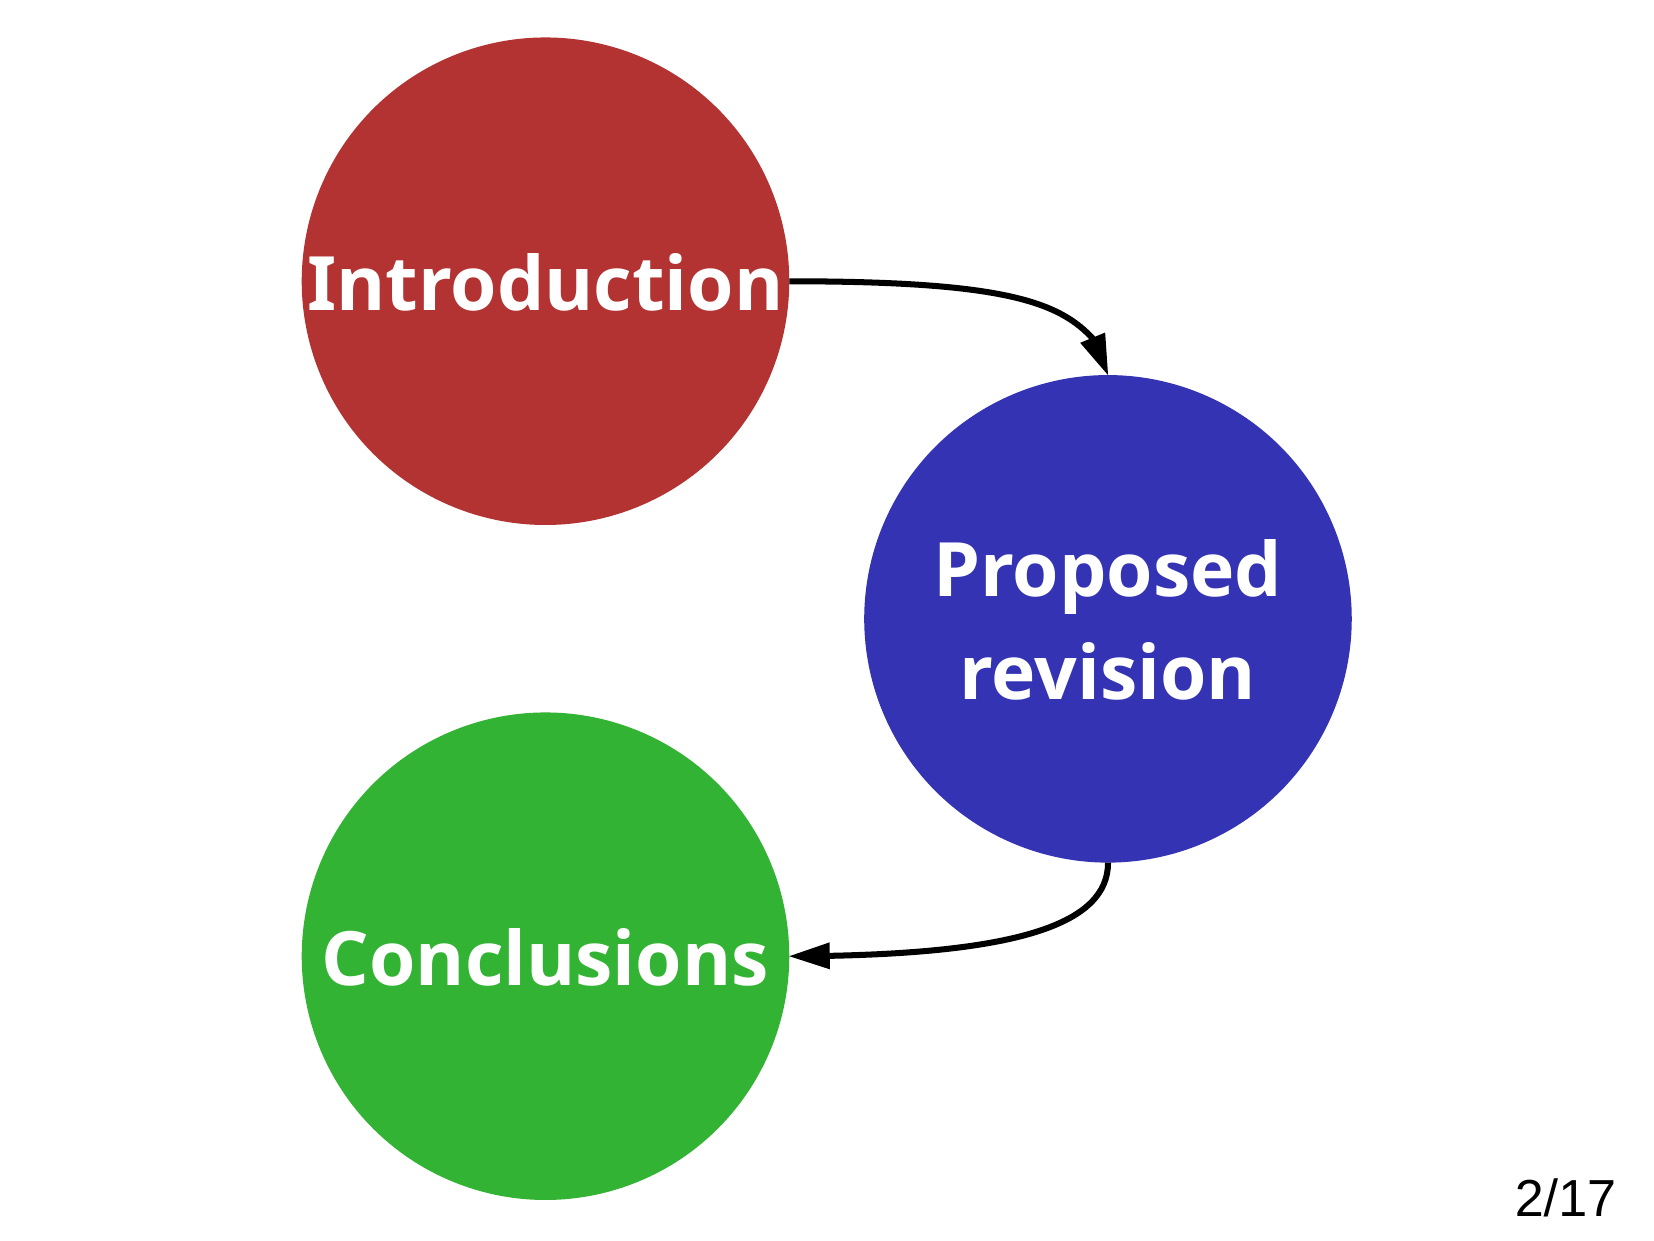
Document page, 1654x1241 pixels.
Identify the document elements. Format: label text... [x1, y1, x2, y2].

text_box Introduction [301, 37, 790, 526]
text_box 2/17 [1500, 1162, 1654, 1241]
text_box Proposed revision [864, 375, 1352, 863]
text_box Conclusions [301, 712, 790, 1201]
